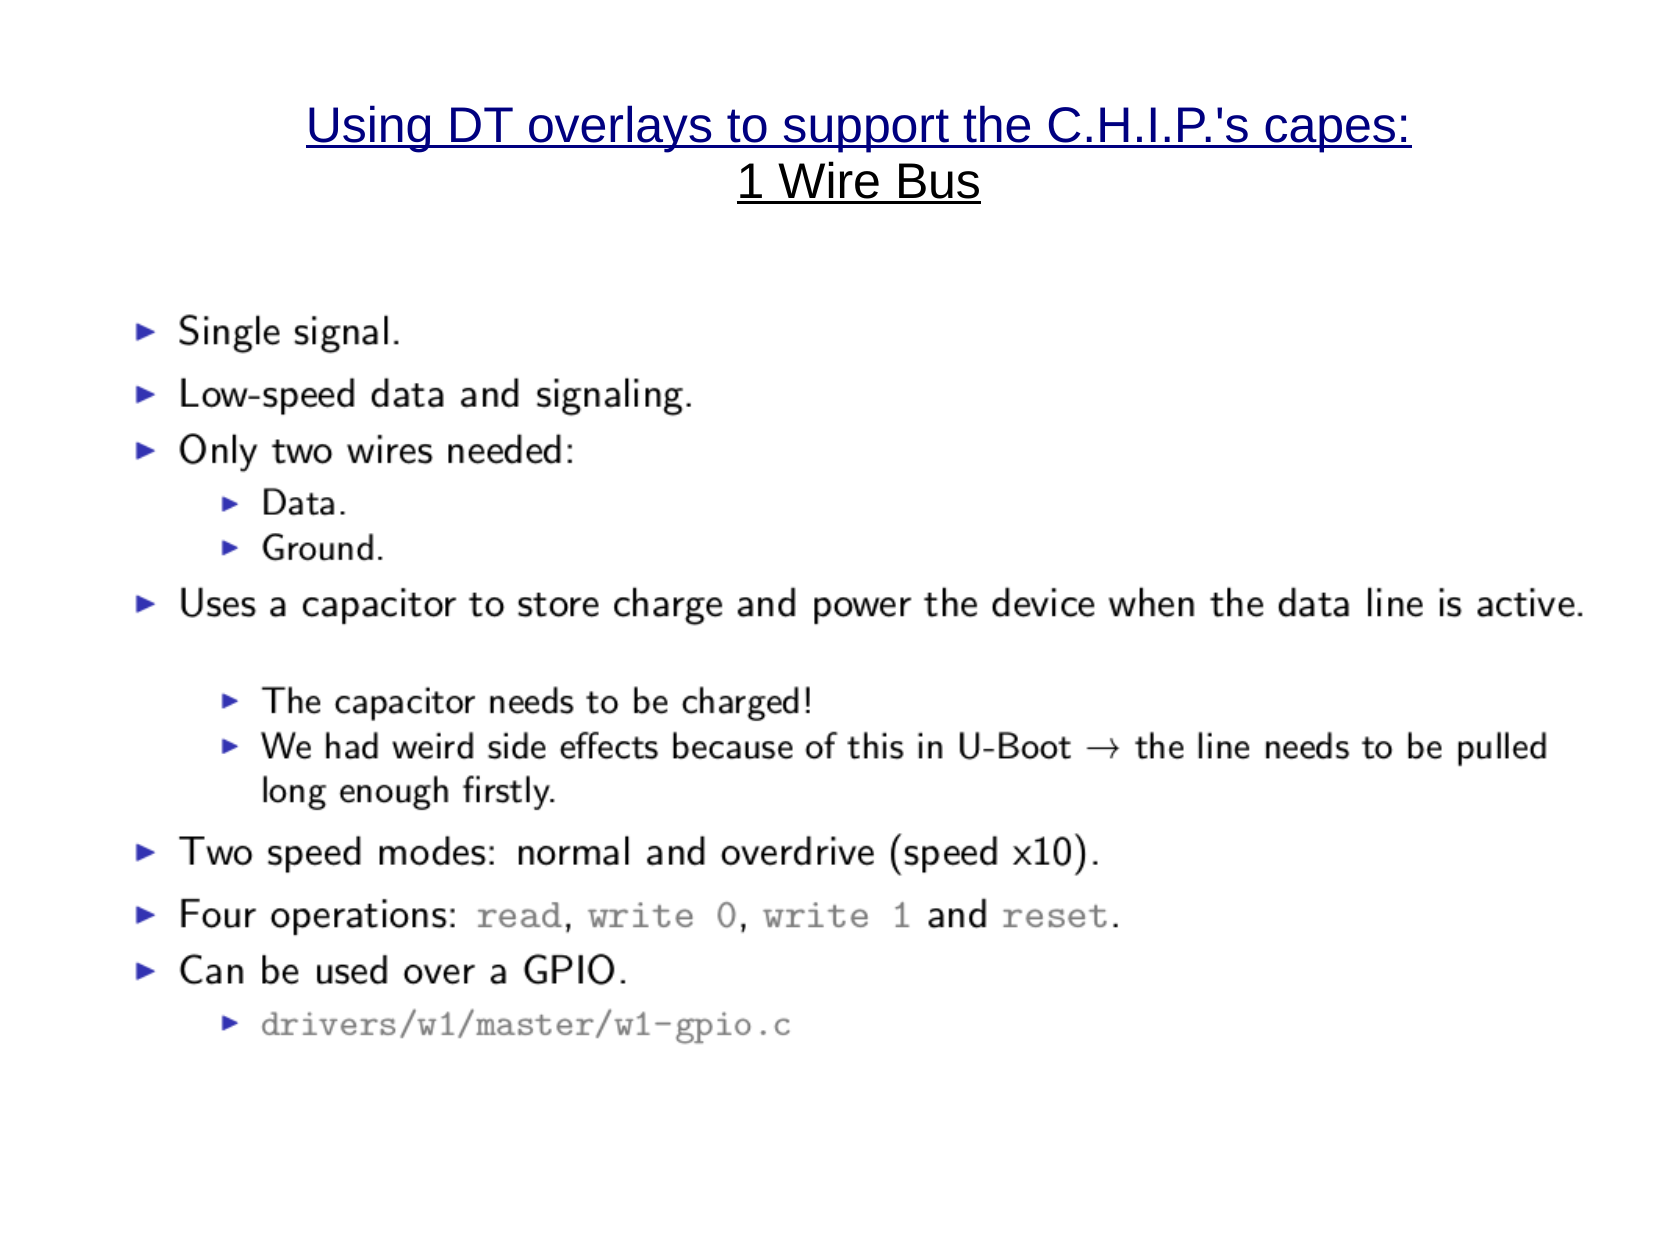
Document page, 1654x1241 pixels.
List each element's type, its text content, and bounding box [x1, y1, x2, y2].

title Using DT overlays to support the C.H.I.P.'s capes: 1 Wire Bus [82, 0, 1636, 307]
picture [100, 296, 1606, 1066]
